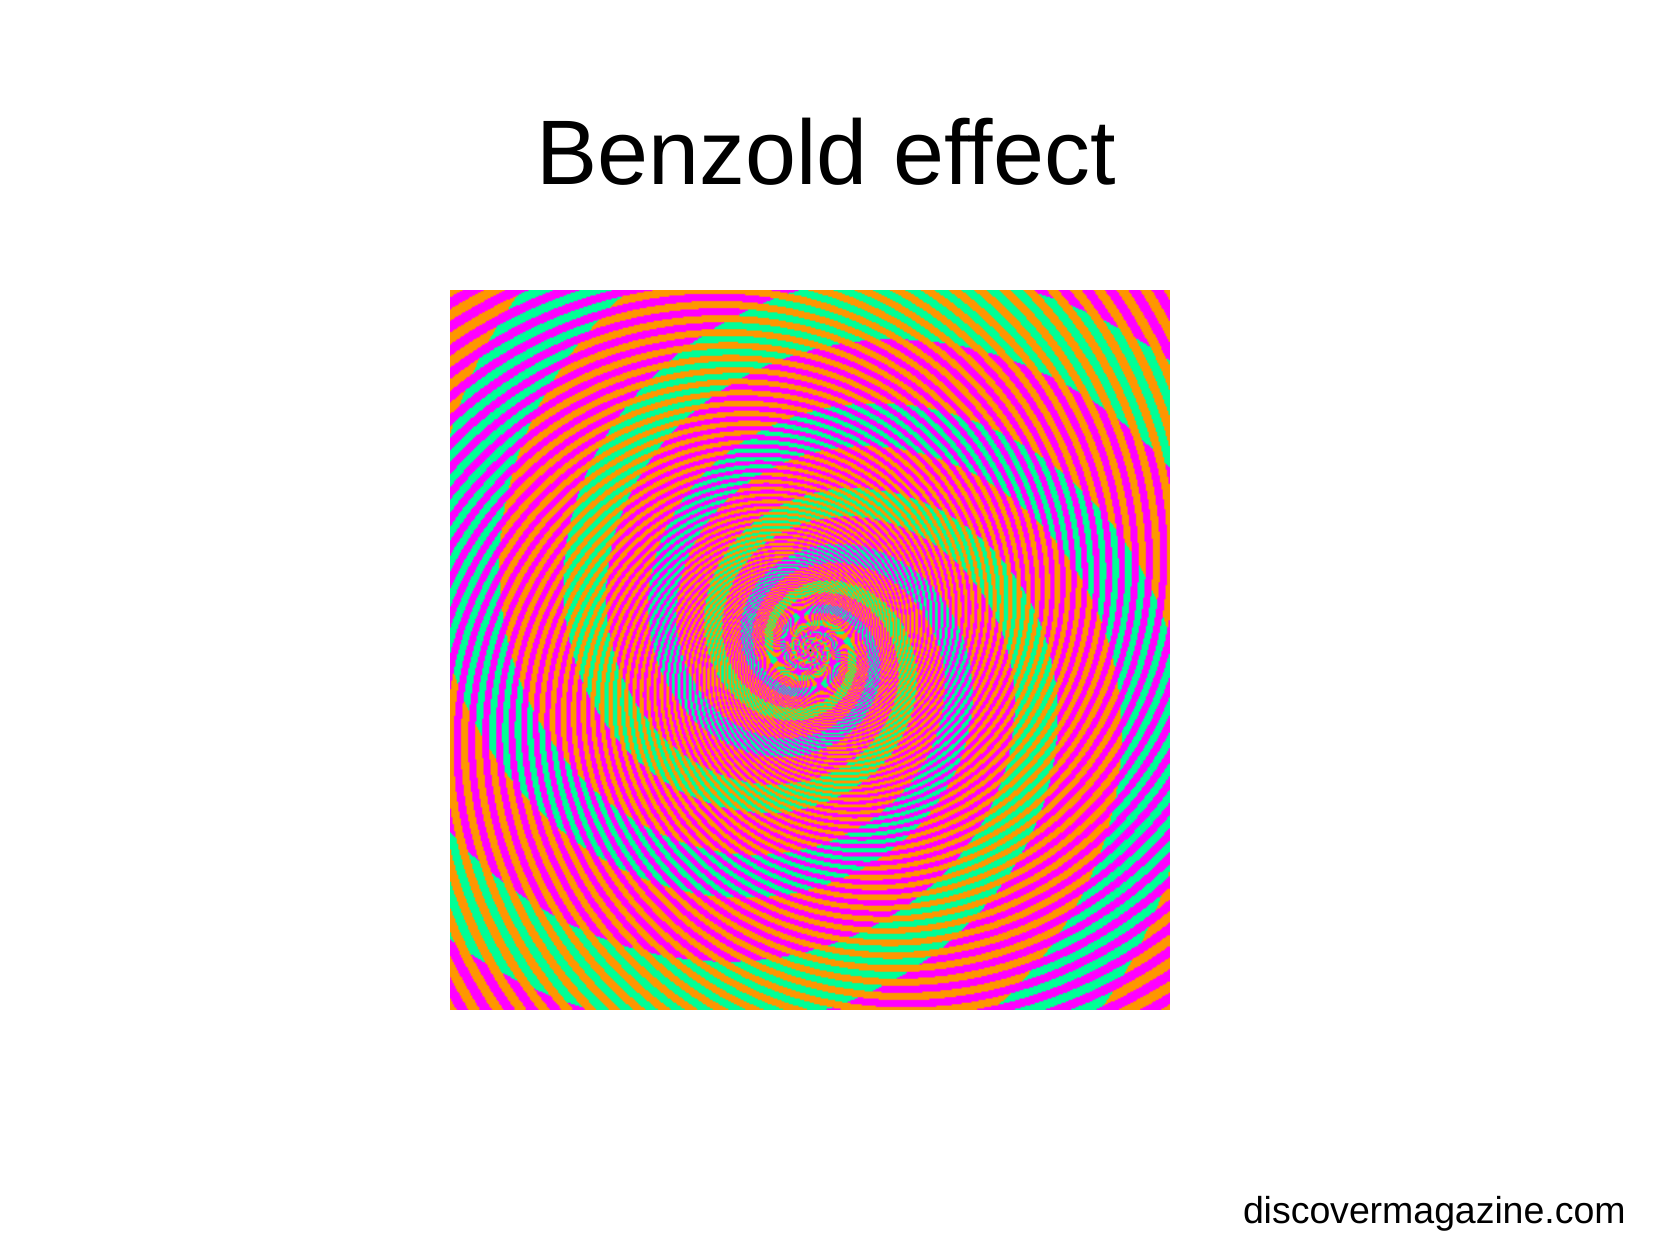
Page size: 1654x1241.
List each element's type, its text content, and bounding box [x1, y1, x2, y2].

text_box discovermagazine.com [1228, 1181, 1641, 1241]
picture [450, 290, 1170, 1010]
title Benzold effect [82, 49, 1571, 257]
